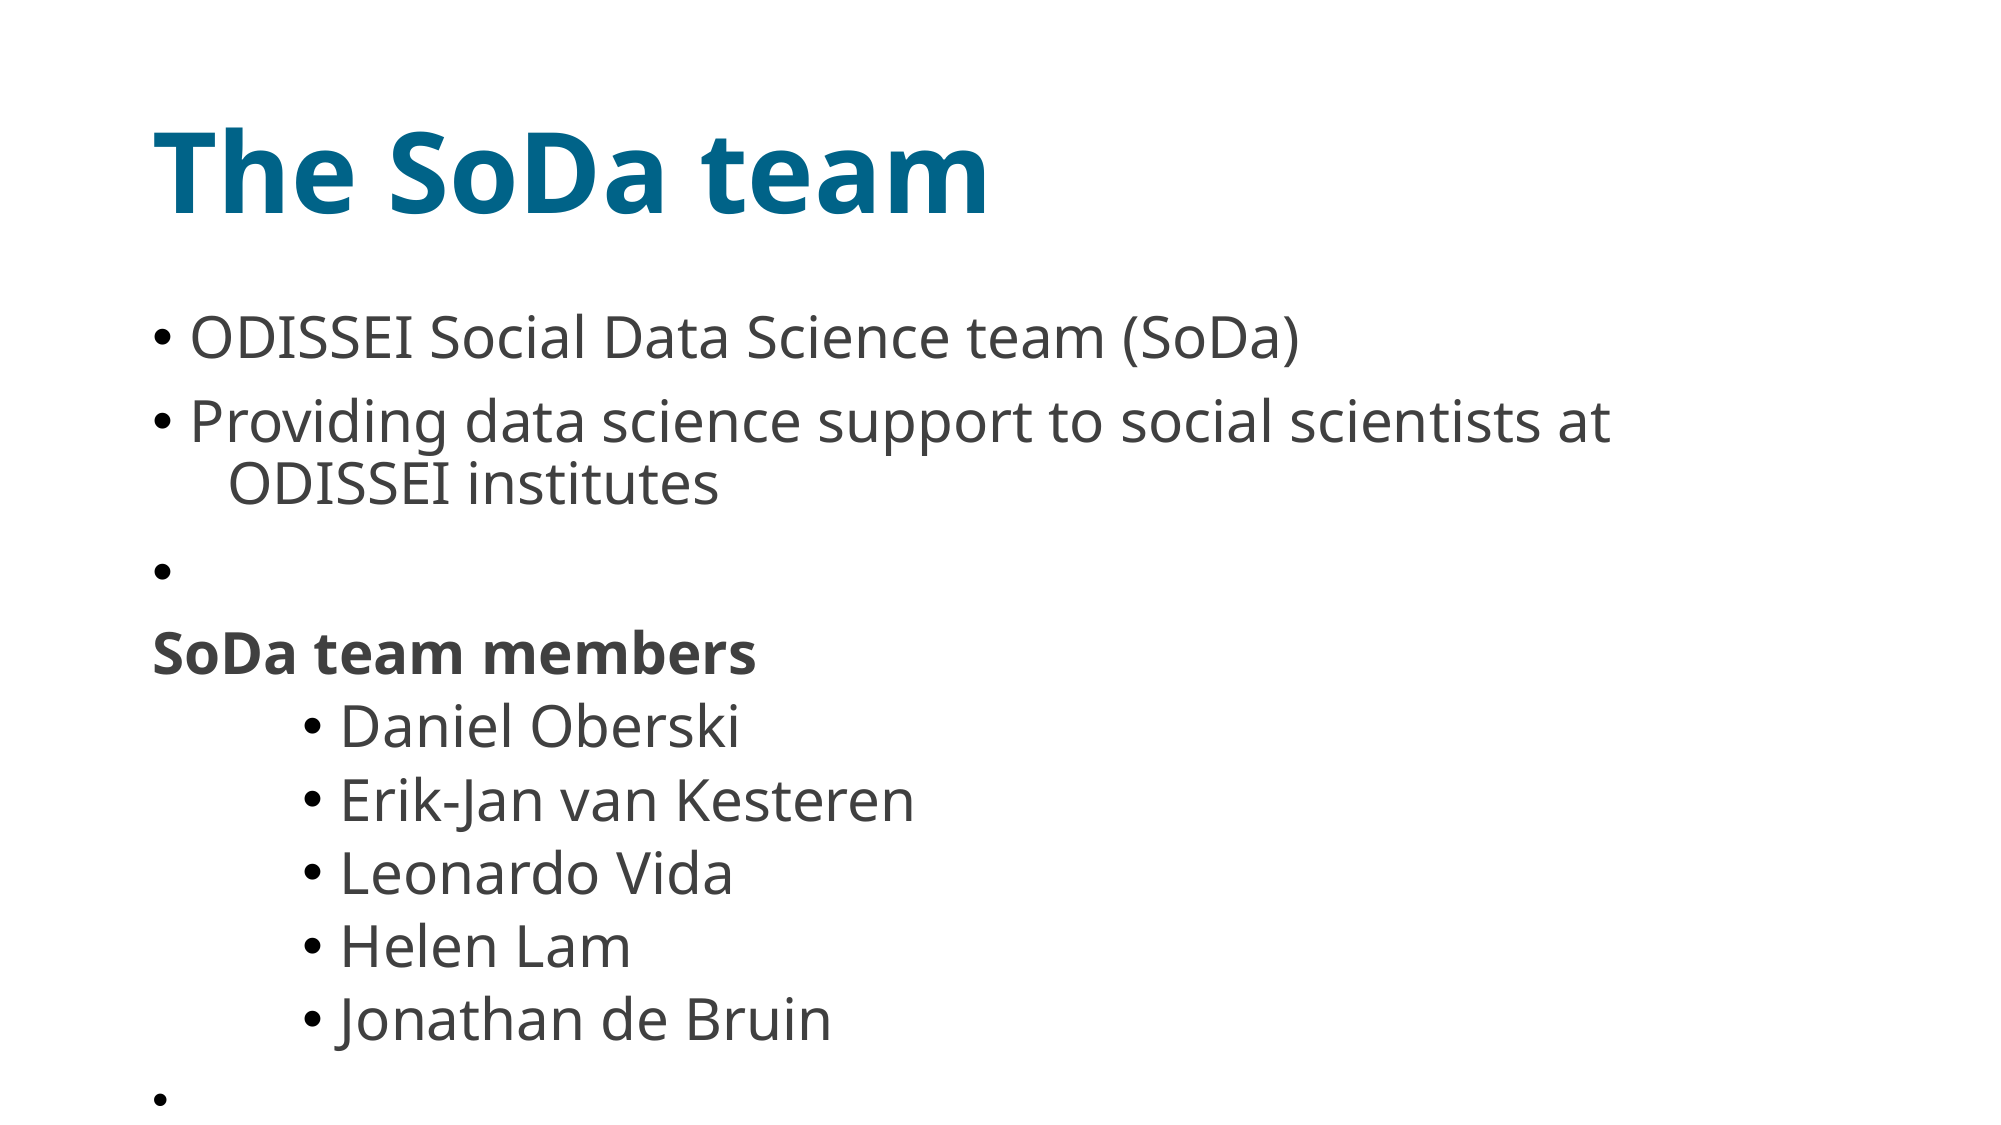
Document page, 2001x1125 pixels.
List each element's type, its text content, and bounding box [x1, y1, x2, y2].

title The SoDa team [137, 59, 1863, 278]
list ODISSEI Social Data Science team (SoDa) Providing data science support to social scientists at ODISSEI institutes SoDa team members Daniel Oberski Erik-Jan van Kesteren Leonardo Vida Helen Lam Jonathan de Bruin [137, 300, 1863, 1067]
